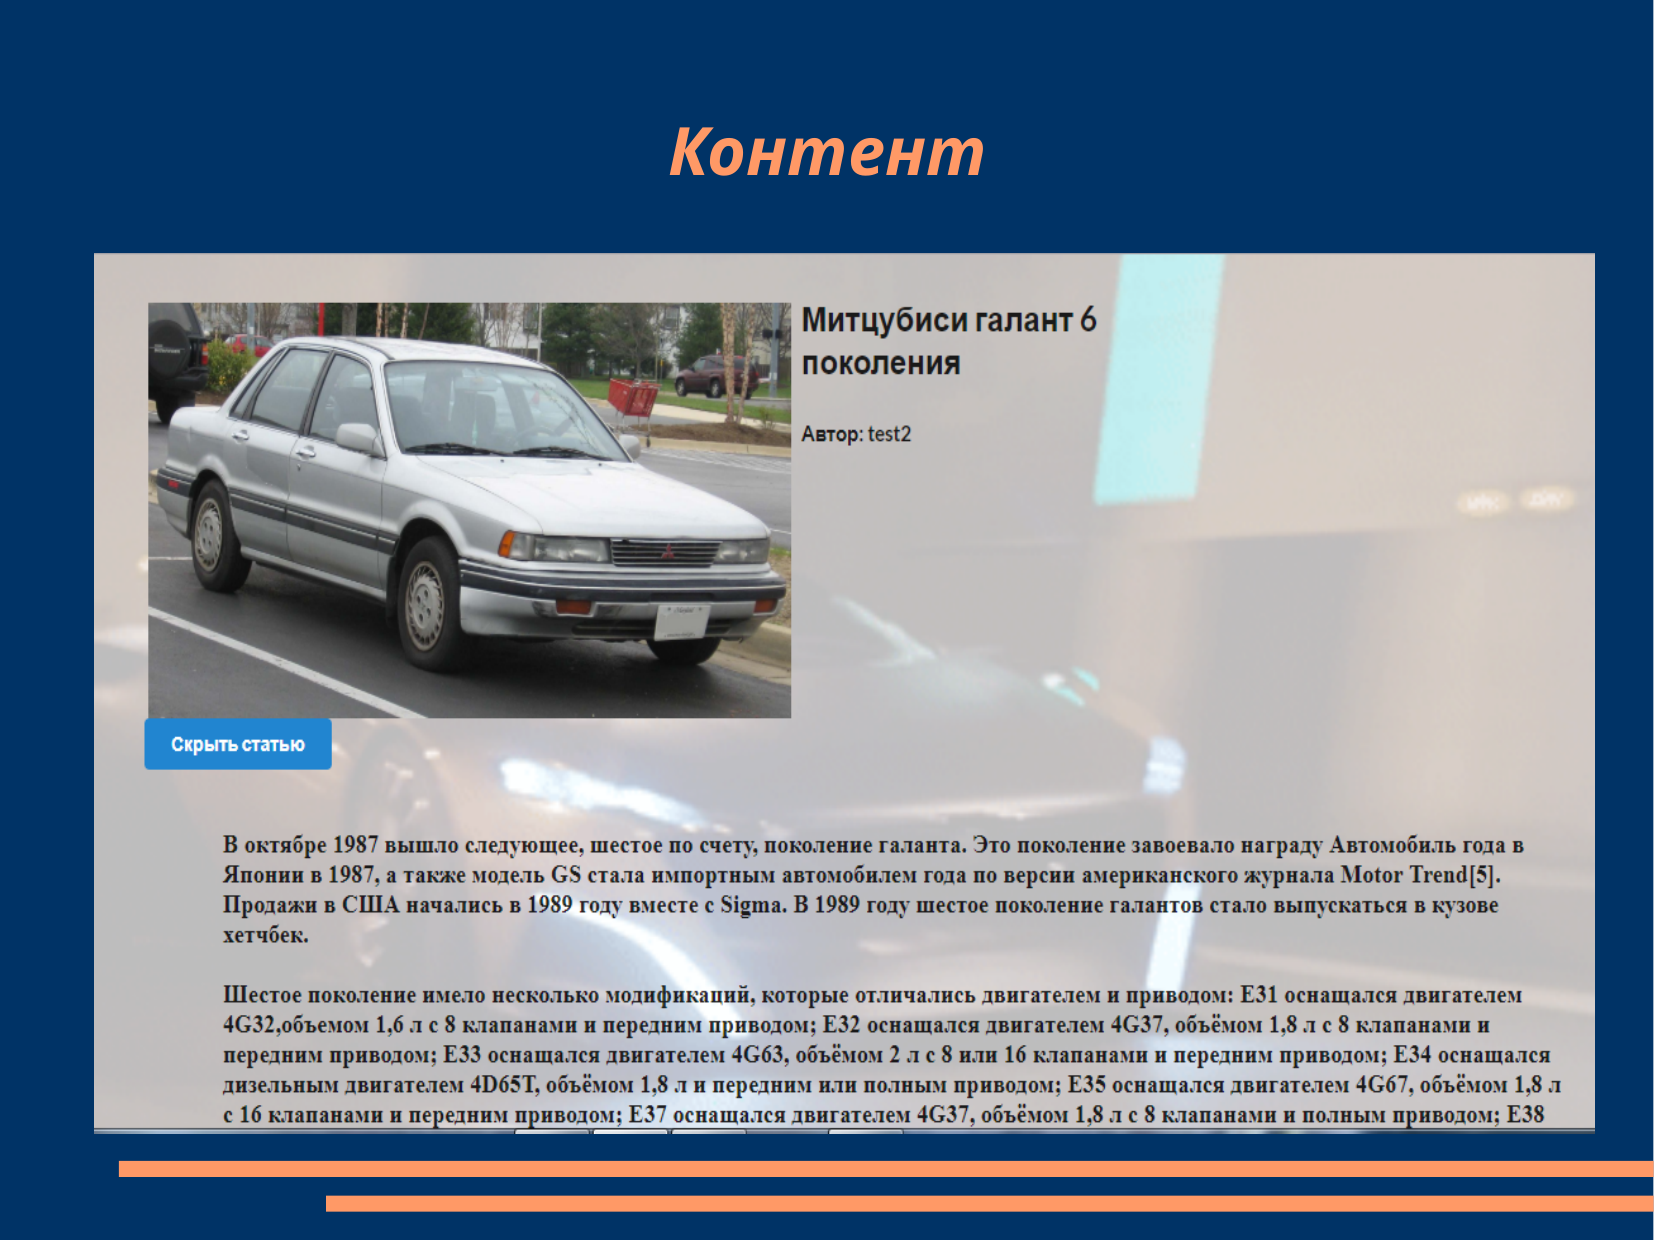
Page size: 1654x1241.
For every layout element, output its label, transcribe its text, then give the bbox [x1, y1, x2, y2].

title Контент [121, 46, 1534, 253]
picture [94, 253, 1595, 1134]
